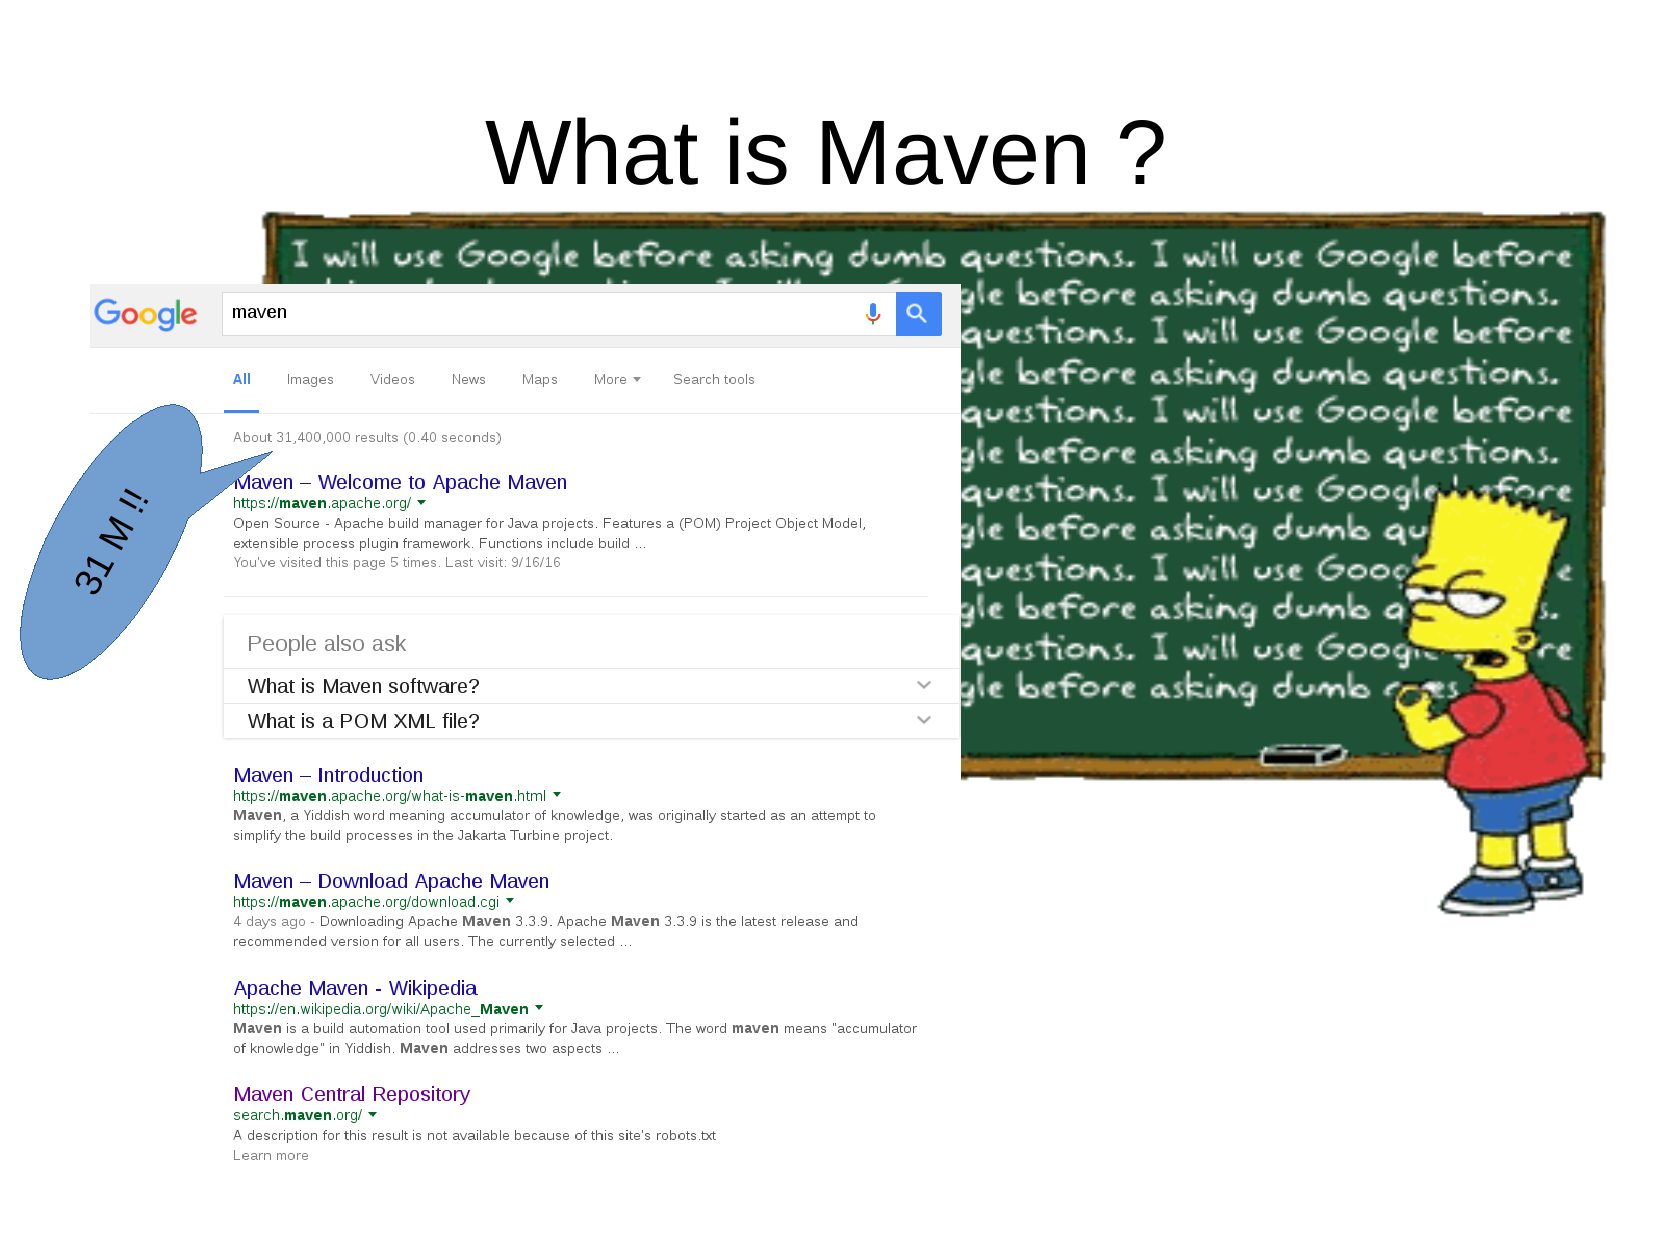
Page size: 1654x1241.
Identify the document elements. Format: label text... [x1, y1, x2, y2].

text_box 31 M !! [20, 404, 273, 680]
picture [90, 194, 1645, 1163]
title What is Maven ? [82, 49, 1571, 257]
